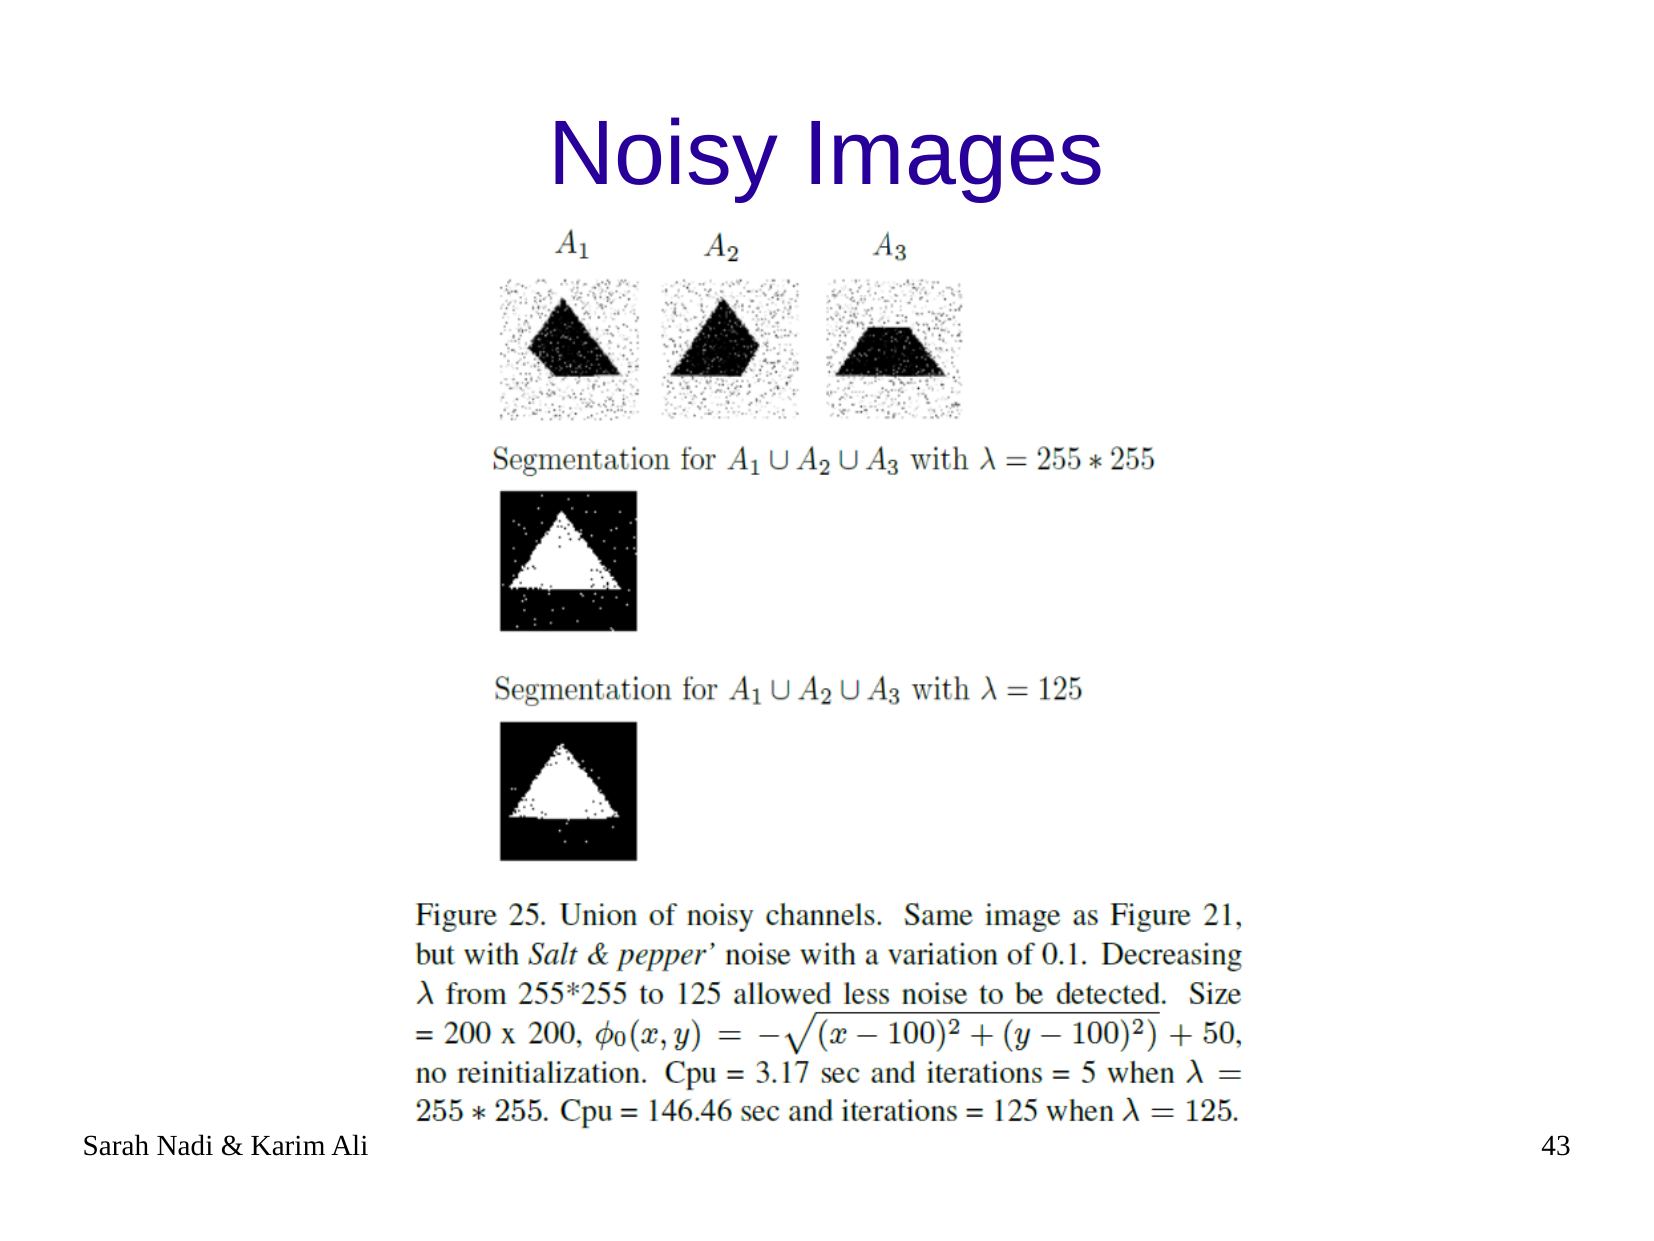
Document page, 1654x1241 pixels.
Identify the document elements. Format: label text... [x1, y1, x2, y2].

title Noisy Images [82, 56, 1571, 250]
picture [405, 226, 1249, 1132]
